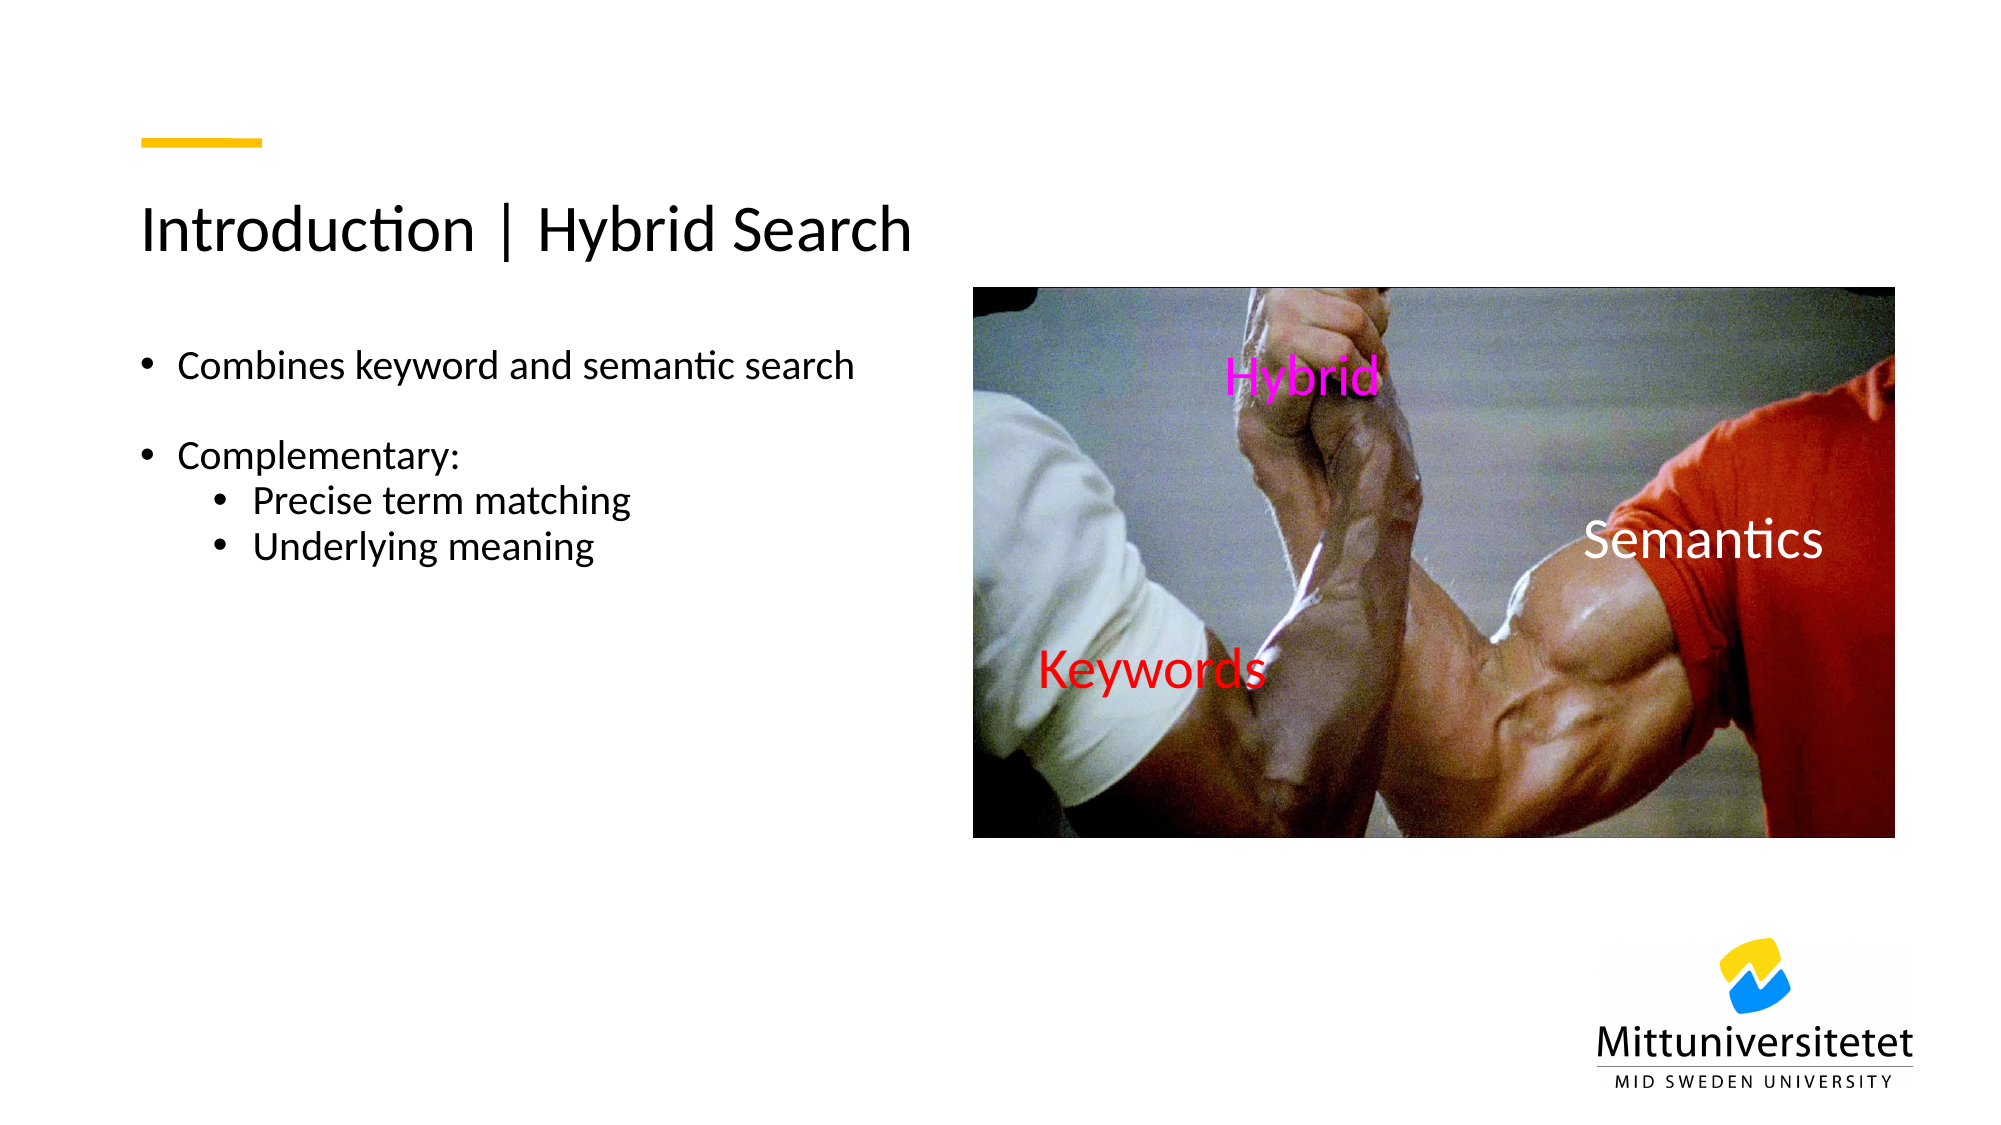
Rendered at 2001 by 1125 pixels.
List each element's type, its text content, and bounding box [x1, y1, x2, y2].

picture [1597, 938, 1913, 1088]
list Combines keyword and semantic search Complementary: Precise term matching Underlying meaning [124, 336, 1192, 928]
text_box Keywords [1023, 615, 1379, 724]
text_box Hybrid [1209, 321, 1456, 431]
title Introduction | Hybrid Search [124, 186, 1056, 336]
picture [973, 287, 1895, 838]
text_box Semantics [1568, 485, 1924, 595]
